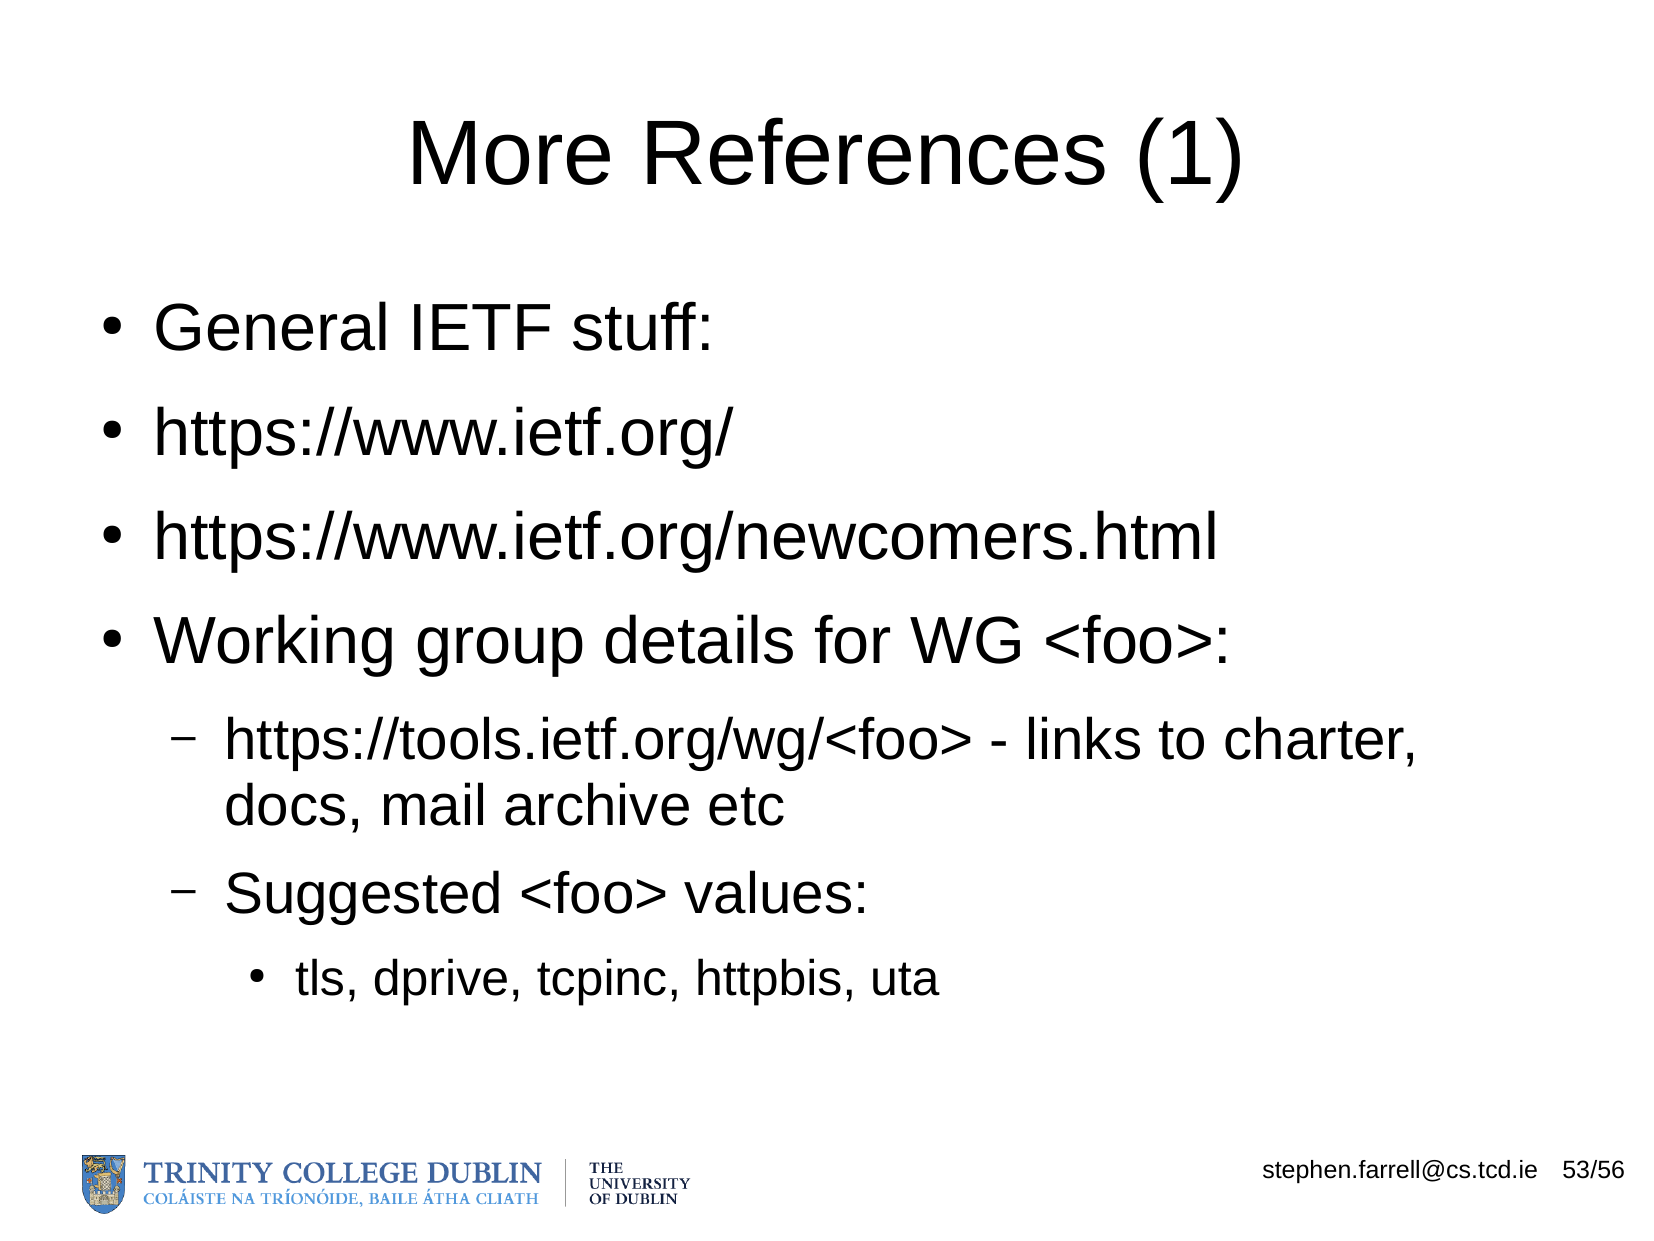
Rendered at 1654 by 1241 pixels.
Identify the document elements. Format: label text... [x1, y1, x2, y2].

picture [82, 1155, 694, 1214]
title More References (1) [82, 49, 1571, 257]
list General IETF stuff: https://www.ietf.org/ https://www.ietf.org/newcomers.html Working group details for WG <foo>: https://tools.ietf.org/wg/<foo> - links to charter, docs, mail archive etc Suggested <foo> values: tls, dprive, tcpinc, httpbis, uta [82, 290, 1571, 1010]
